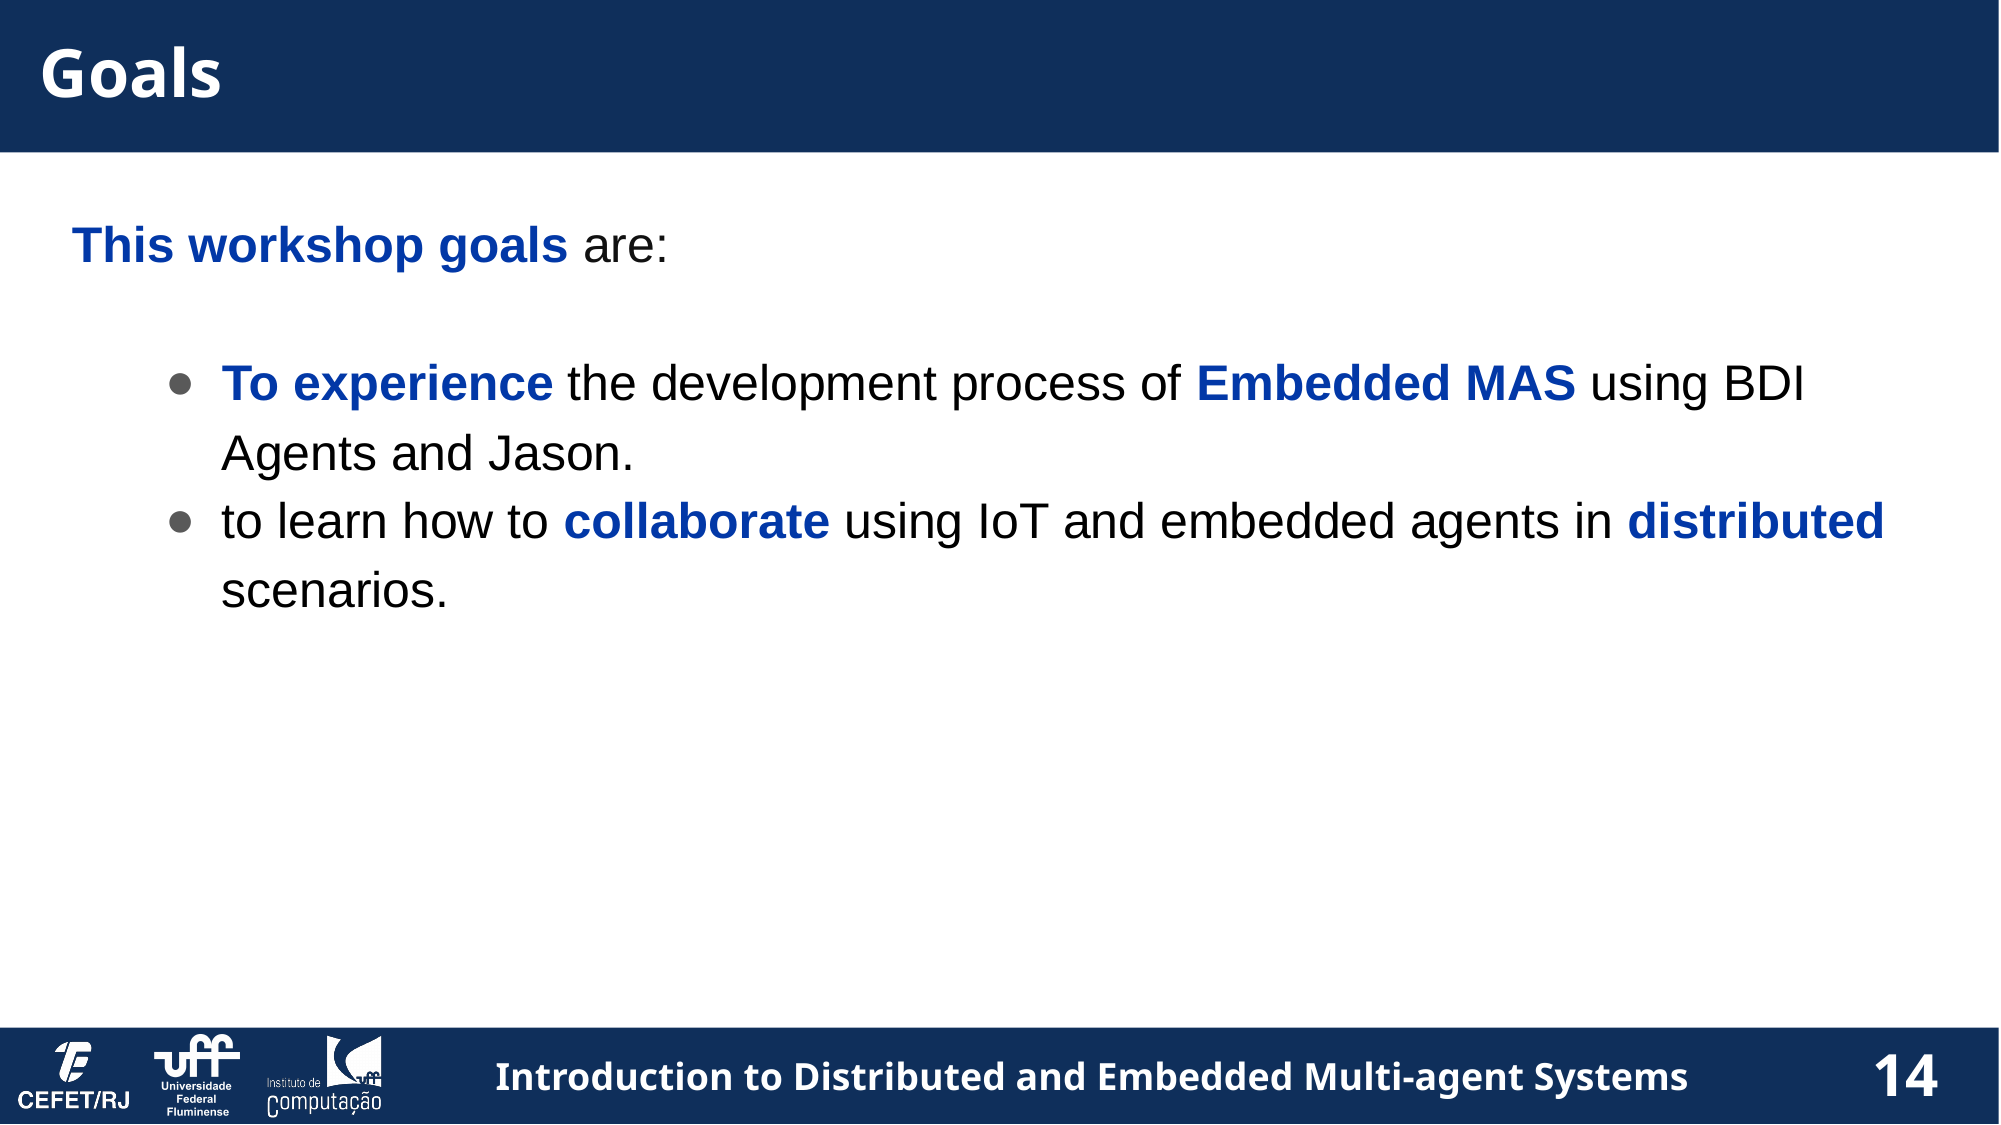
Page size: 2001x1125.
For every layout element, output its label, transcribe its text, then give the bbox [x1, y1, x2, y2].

picture [153, 1033, 241, 1121]
text_box This workshop goals are: To experience the development process of Embedded MAS using BDI Agents and Jason. to learn how to collaborate using IoT and embedded agents in distributed scenarios. [57, 188, 1967, 1016]
picture [265, 1033, 383, 1118]
text_box Goals [25, 23, 1999, 119]
picture [18, 1021, 129, 1125]
